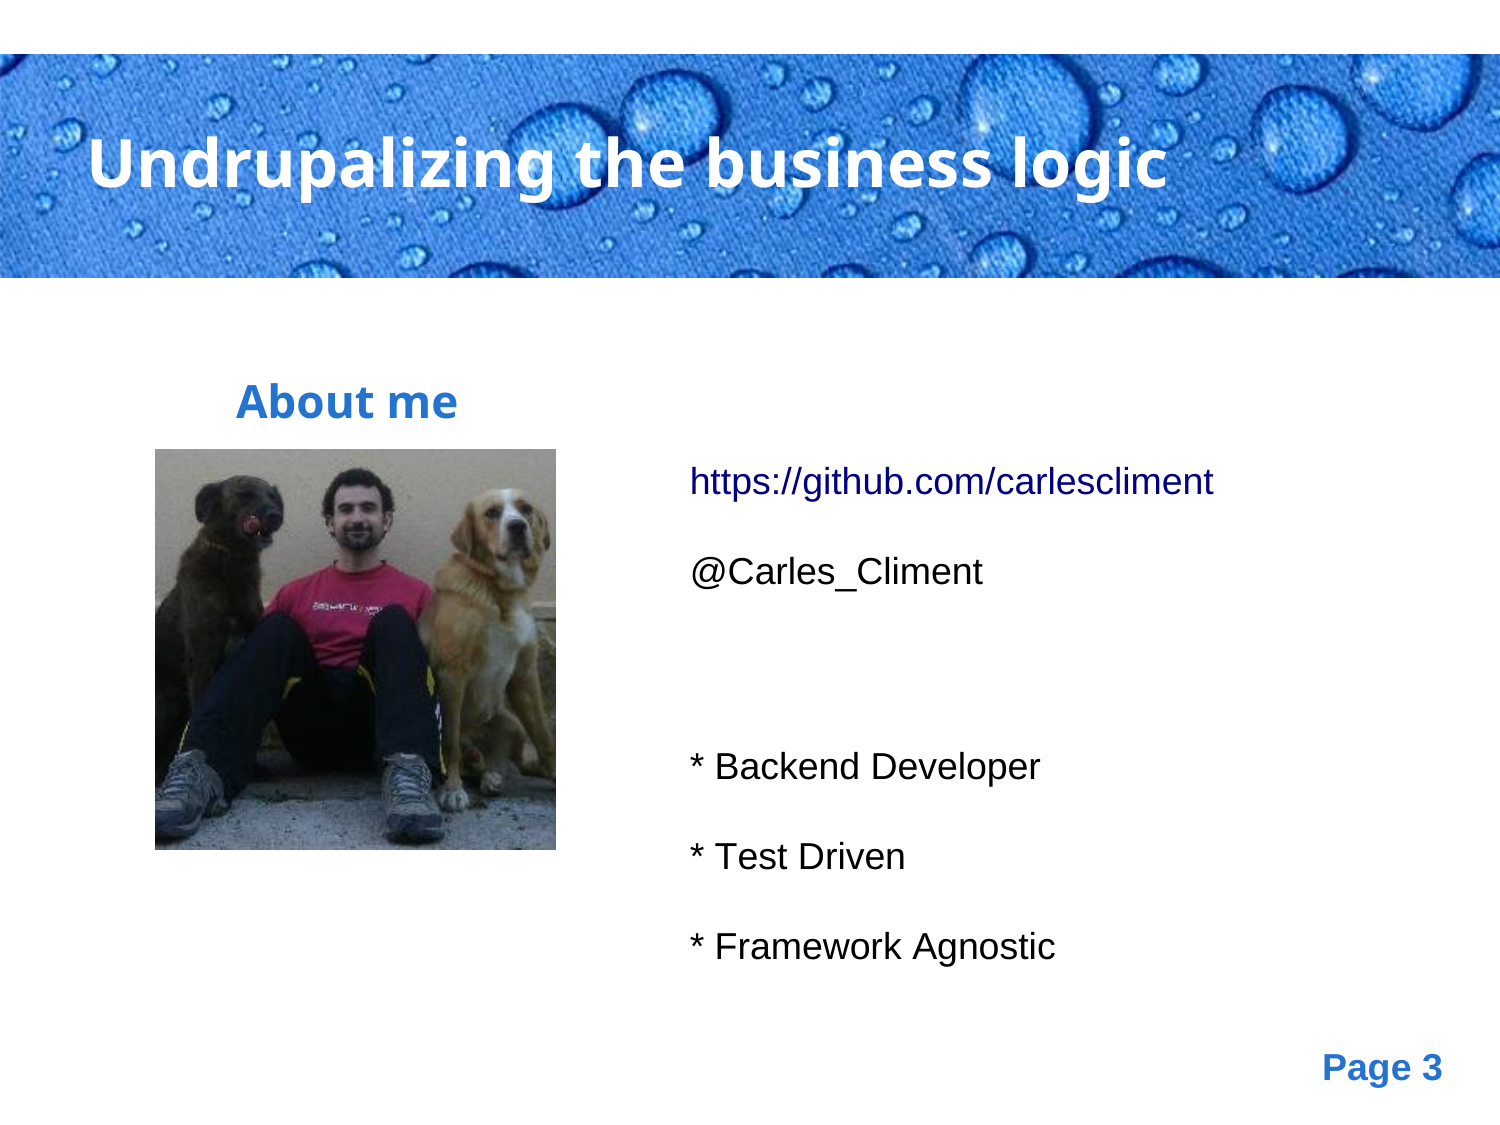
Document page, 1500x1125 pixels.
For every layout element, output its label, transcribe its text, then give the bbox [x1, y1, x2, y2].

picture [155, 449, 556, 850]
text_box https://github.com/carlescliment @Carles_Climent [675, 450, 1336, 645]
picture [0, 54, 1500, 278]
text_box Undrupalizing the business logic [71, 112, 1185, 209]
text_box * Backend Developer * Test Driven * Framework Agnostic [675, 735, 1246, 975]
text_box About me [177, 314, 721, 466]
